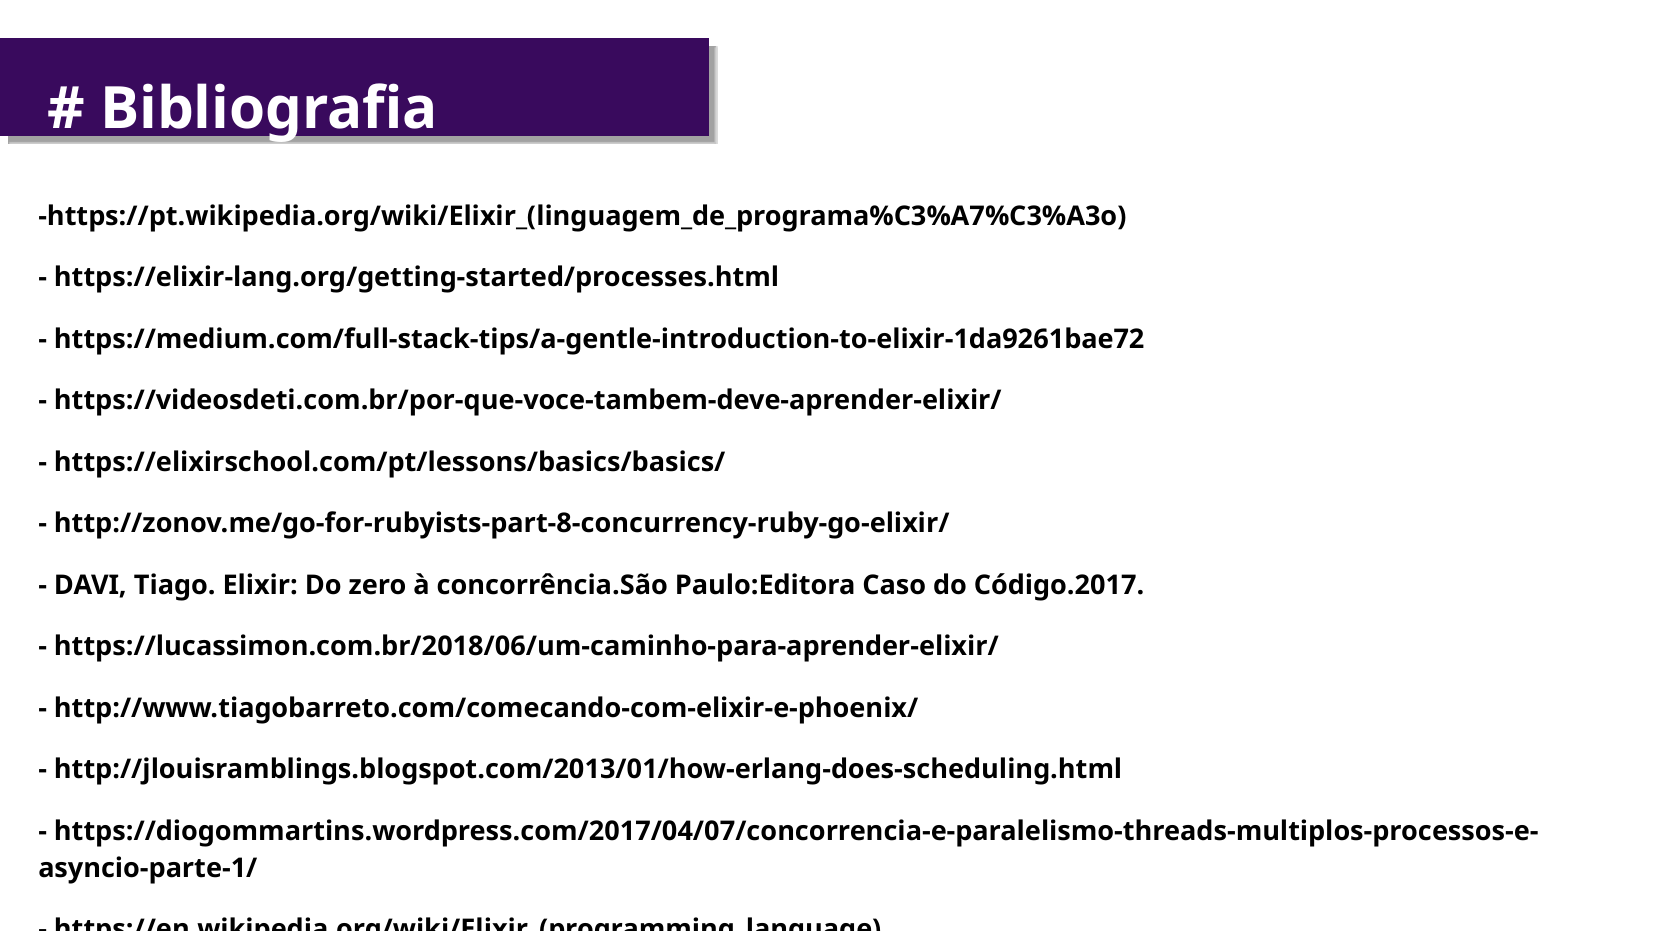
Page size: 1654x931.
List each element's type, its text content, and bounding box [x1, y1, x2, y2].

text_box [0, 38, 709, 136]
text_box -https://pt.wikipedia.org/wiki/Elixir_(linguagem_de_programa%C3%A7%C3%A3o) - https://elixir-lang.org/getting-started/processes.html - https://medium.com/full-stack-tips/a-gentle-introduction-to-elixir-1da9261bae72 - https://videosdeti.com.br/por-que-voce-tambem-deve-aprender-elixir/ - https://elixirschool.com/pt/lessons/basics/basics/ - http://zonov.me/go-for-rubyists-part-8-concurrency-ruby-go-elixir/ - DAVI, Tiago. Elixir: Do zero à concorrência.São Paulo:Editora Caso do Código.2017. - https://lucassimon.com.br/2018/06/um-caminho-para-aprender-elixir/ - http://www.tiagobarreto.com/comecando-com-elixir-e-phoenix/ - http://jlouisramblings.blogspot.com/2013/01/how-erlang-does-scheduling.html - https://diogommartins.wordpress.com/2017/04/07/concorrencia-e-paralelismo-threads-multiplos-processos-e-asyncio-parte-1/ - https://en.wikipedia.org/wiki/Elixir_(programming_language) - http://zonov.me/go-for-rubyists-part-8-concurrency-ruby-go-elixir/ [23, 188, 1642, 889]
text_box # Bibliografia [32, 59, 638, 138]
